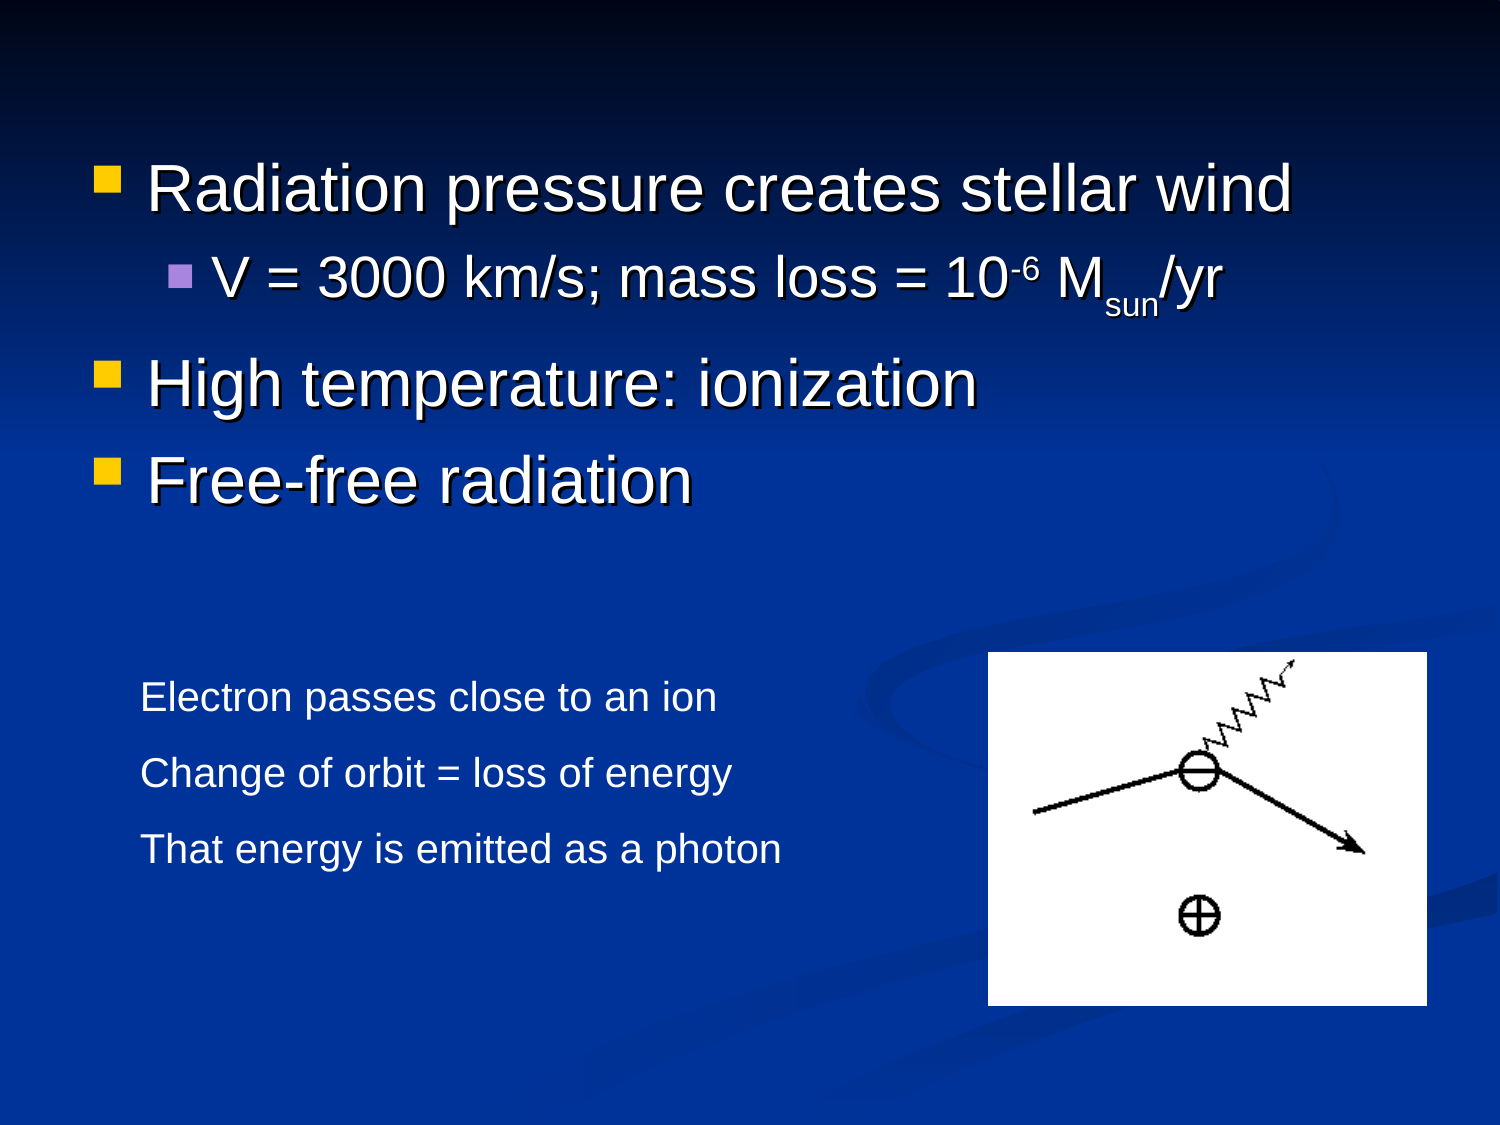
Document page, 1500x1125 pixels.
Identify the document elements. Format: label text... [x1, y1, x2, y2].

text_box Electron passes close to an ion Change of orbit = loss of energy That energy is emitted as a photon [124, 662, 963, 881]
list Radiation pressure creates stellar wind V = 3000 km/s; mass loss = 10-6 Msun/yr High temperature: ionization Free-free radiation [75, 137, 1426, 1005]
picture [987, 650, 1428, 1007]
